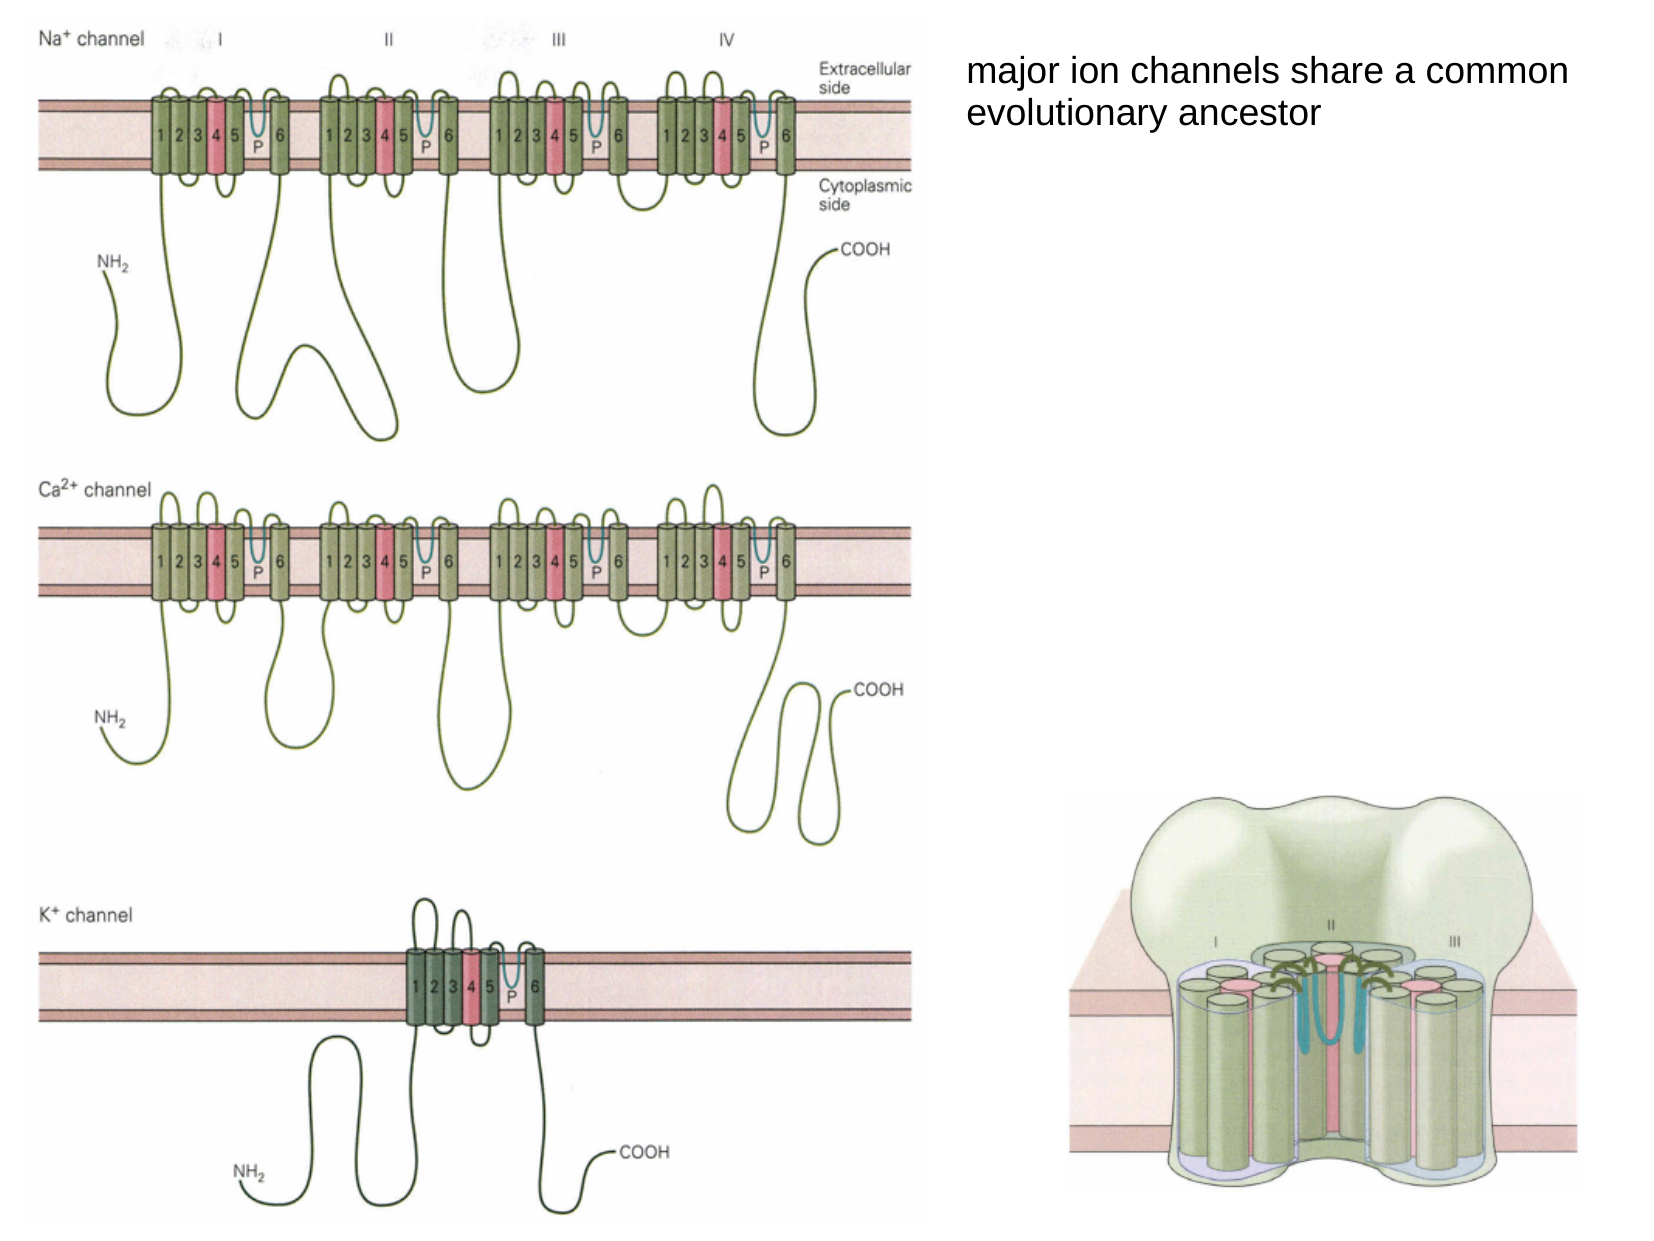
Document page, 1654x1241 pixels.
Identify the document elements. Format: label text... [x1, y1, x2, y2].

text_box major ion channels share a common evolutionary ancestor [951, 42, 1609, 141]
picture [0, 0, 944, 1241]
picture [991, 753, 1633, 1215]
